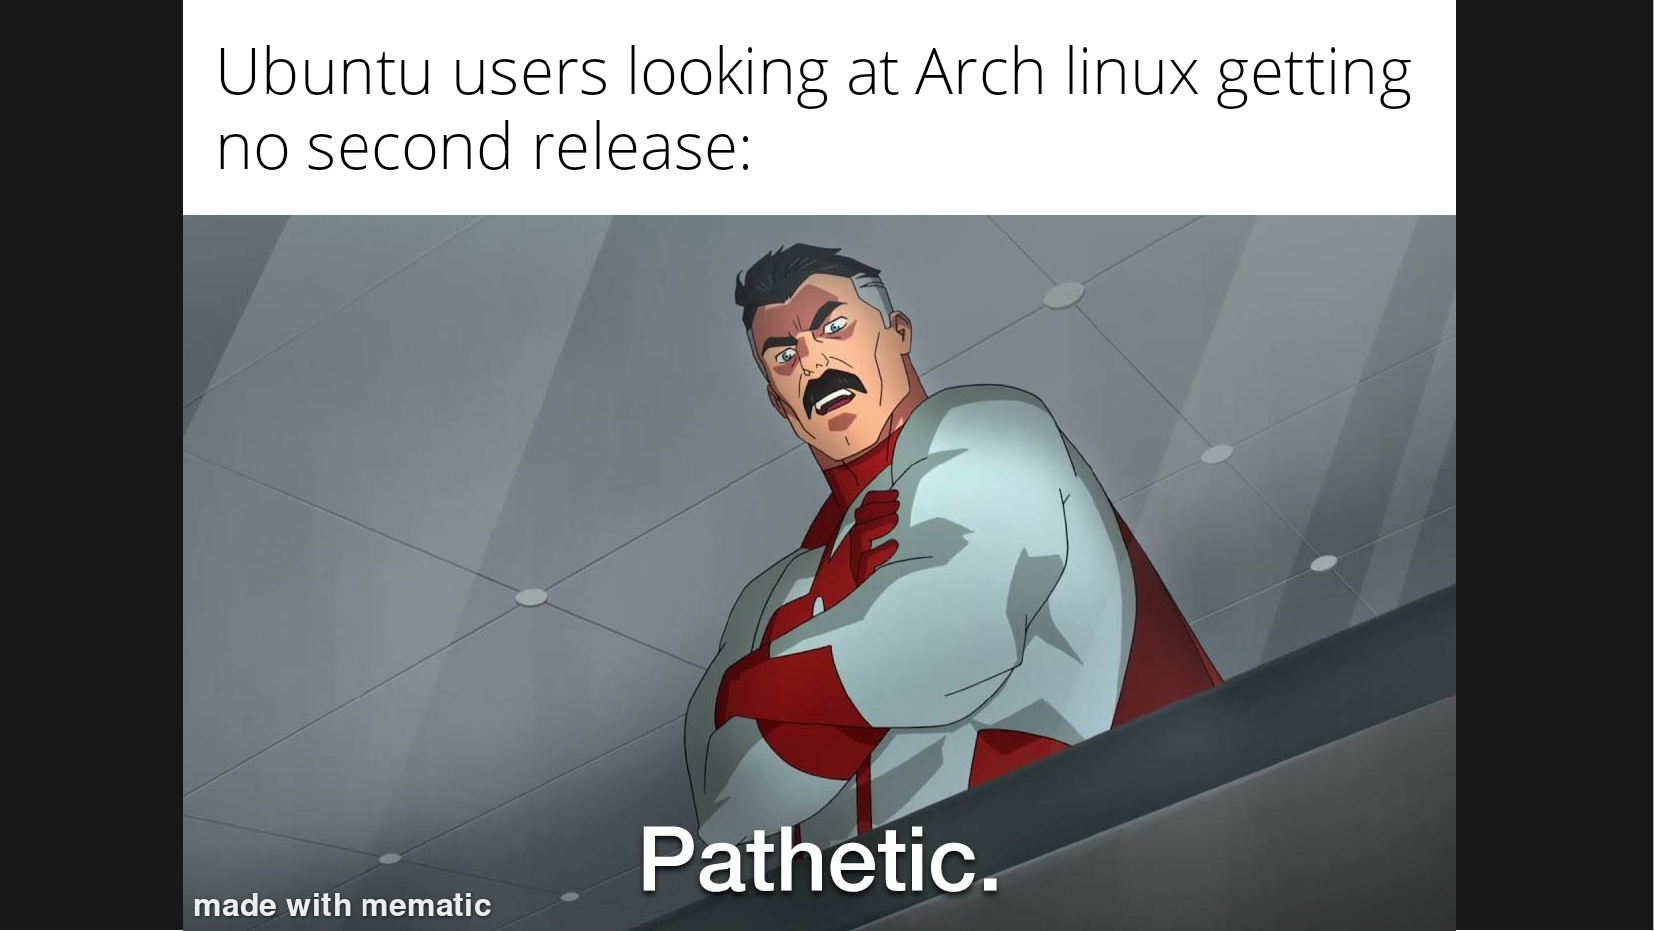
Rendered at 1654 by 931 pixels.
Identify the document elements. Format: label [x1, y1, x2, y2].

picture [183, 0, 1456, 931]
